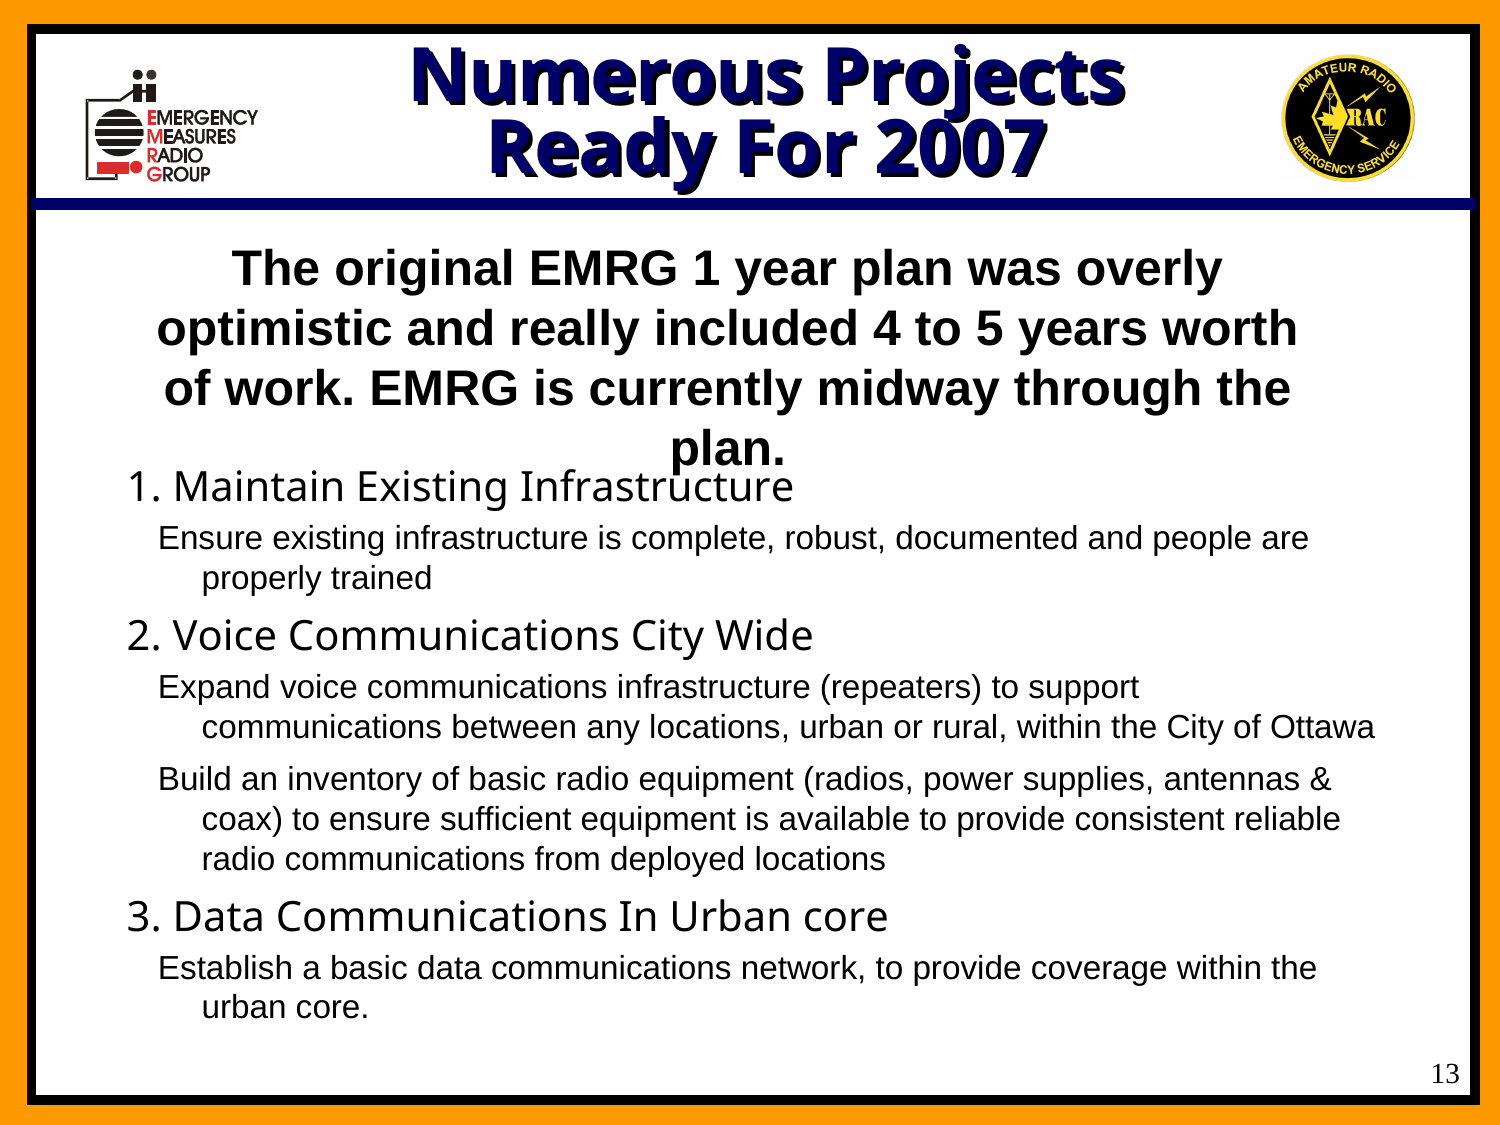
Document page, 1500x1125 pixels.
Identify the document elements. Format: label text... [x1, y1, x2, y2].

text_box 1. Maintain Existing Infrastructure Ensure existing infrastructure is complete, robust, documented and people are properly trained 2. Voice Communications City Wide Expand voice communications infrastructure (repeaters) to support communications between any locations, urban or rural, within the City of Ottawa Build an inventory of basic radio equipment (radios, power supplies, antennas & coax) to ensure sufficient equipment is available to provide consistent reliable radio communications from deployed locations 3. Data Communications In Urban core Establish a basic data communications network, to provide coverage within the urban core. [111, 452, 1405, 1034]
text_box Numerous Projects Ready For 2007 [392, 36, 1140, 196]
text_box The original EMRG 1 year plan was overly optimistic and really included 4 to 5 years worth of work. EMRG is currently midway through the plan. [111, 228, 1345, 484]
picture [1281, 54, 1415, 182]
